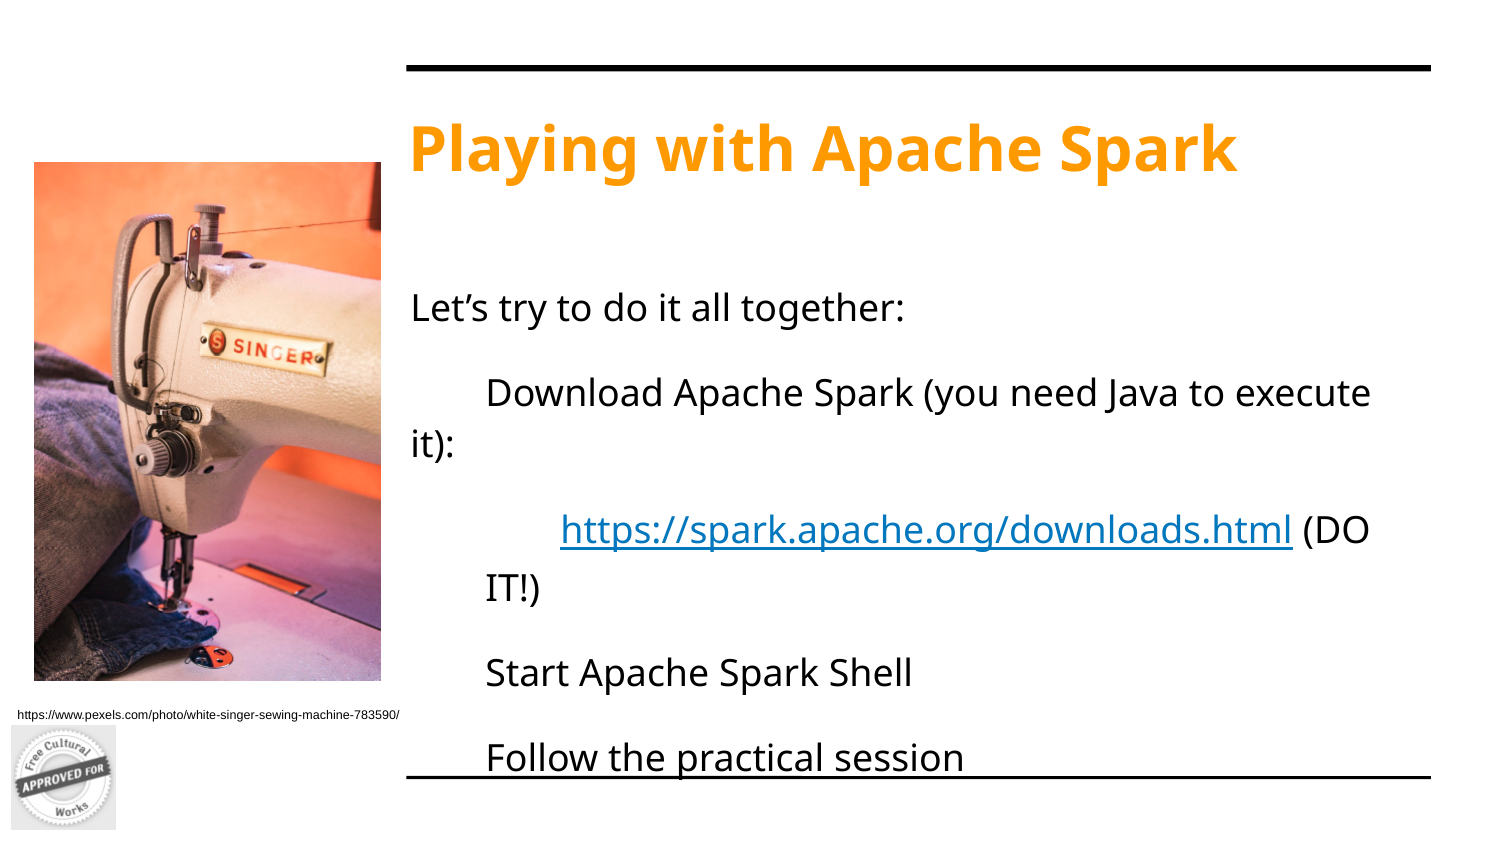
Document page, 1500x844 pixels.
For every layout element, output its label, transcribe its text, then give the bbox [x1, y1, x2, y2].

text_box https://www.pexels.com/photo/white-singer-sewing-machine-783590/ [2, 691, 424, 731]
list Let’s try to do it all together: Download Apache Spark (you need Java to execute it): https://spark.apache.org/downloads.html (DO IT!) Start Apache Spark Shell Follow the practical session [395, 261, 1433, 755]
picture [11, 731, 116, 830]
picture [34, 162, 381, 681]
title Playing with Apache Spark [393, 94, 1431, 199]
